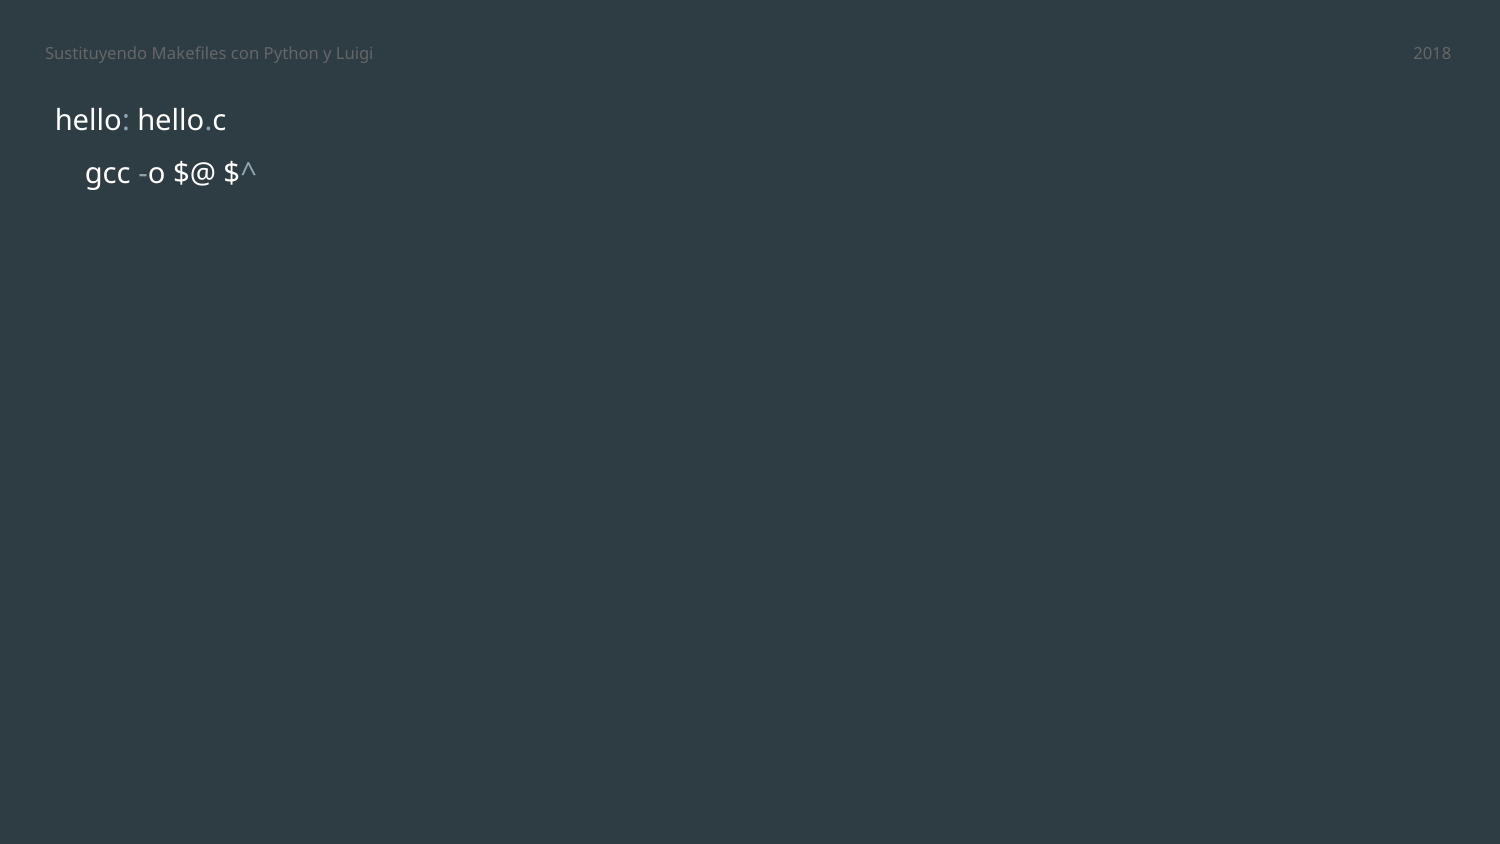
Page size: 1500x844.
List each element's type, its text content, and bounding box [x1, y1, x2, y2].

list hello: hello.c gcc -o $@ $^ [39, 69, 635, 561]
